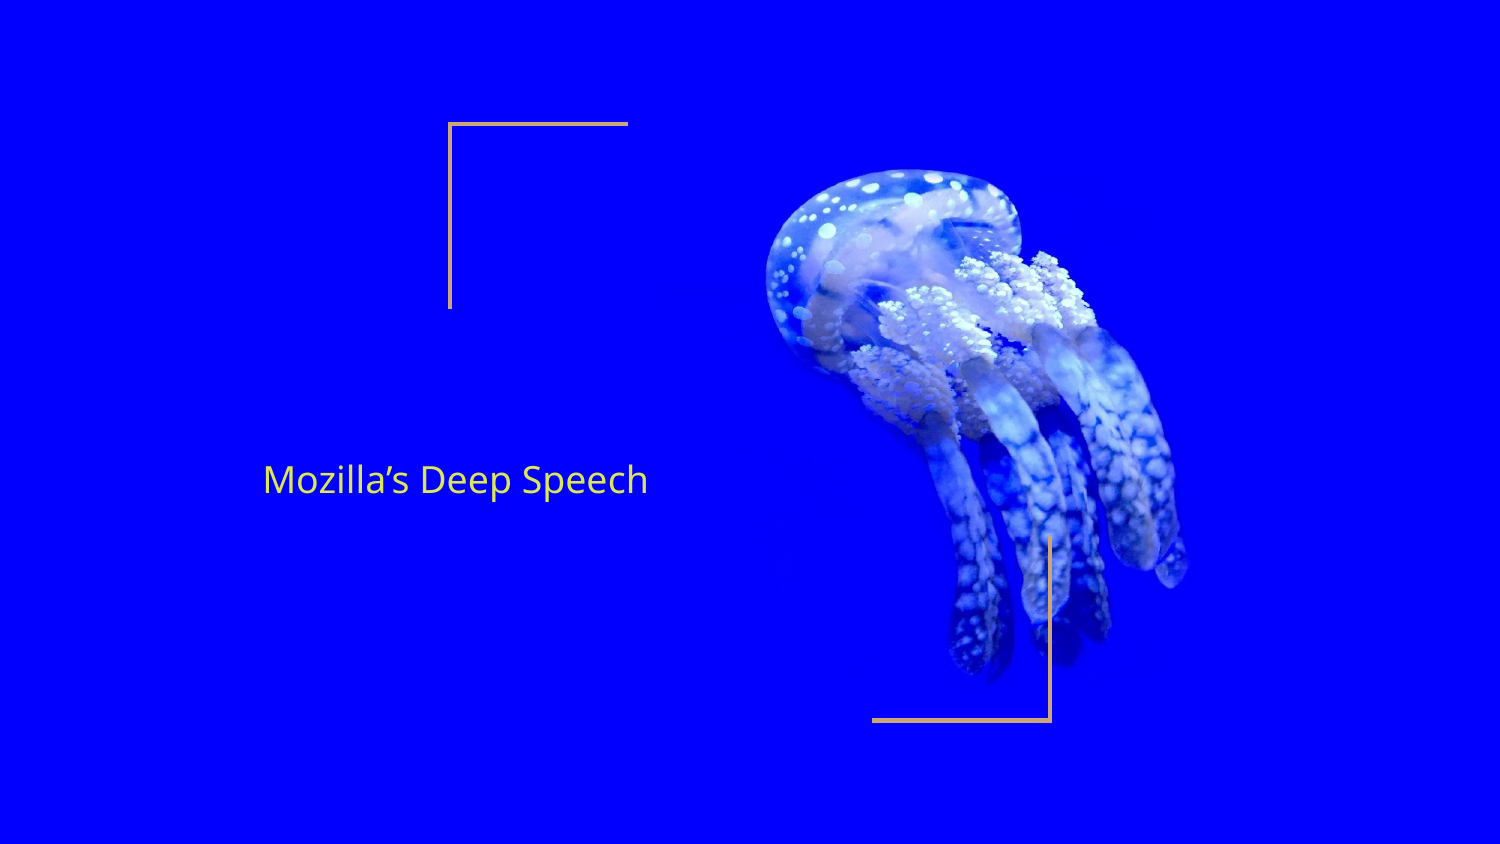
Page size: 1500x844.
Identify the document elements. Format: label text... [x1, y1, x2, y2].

picture [0, 0, 1500, 844]
title Mozilla’s Deep Speech [63, 435, 849, 522]
